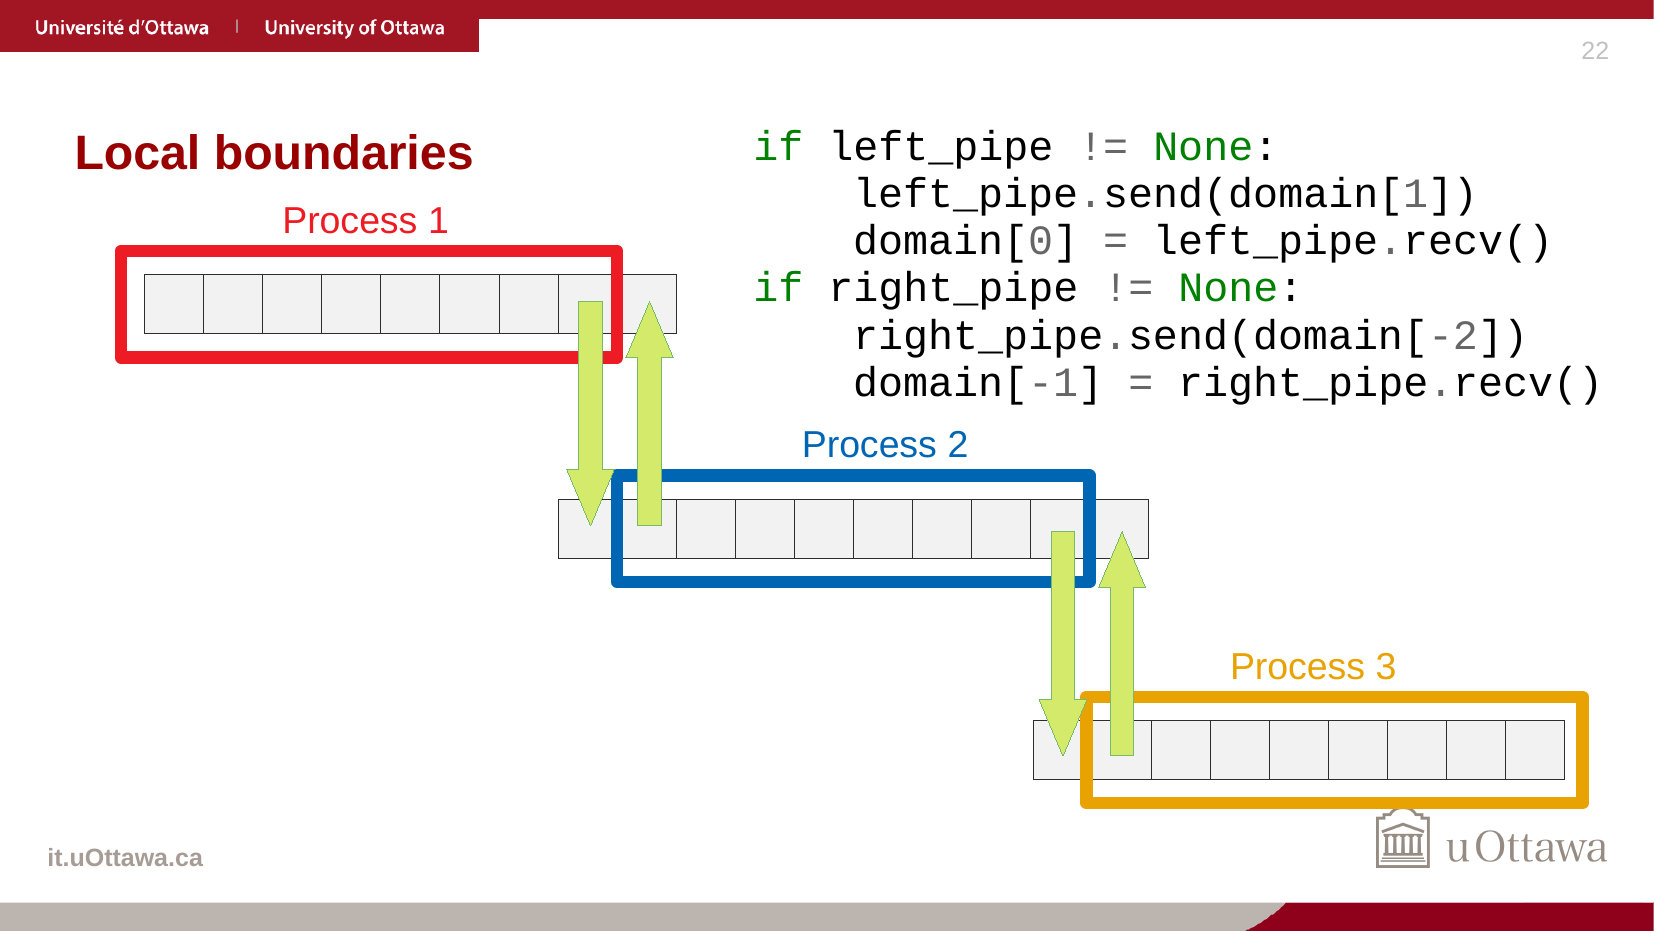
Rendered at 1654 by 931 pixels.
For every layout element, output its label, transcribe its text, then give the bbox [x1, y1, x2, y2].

text_box [144, 274, 615, 559]
picture [0, 0, 1654, 52]
text_box Process 2 [787, 417, 984, 474]
text_box [1093, 499, 1565, 780]
text_box Process 3 [1215, 637, 1412, 695]
picture [0, 903, 1654, 931]
text_box Process 1 [267, 192, 464, 249]
text_box if left_pipe != None: left_pipe.send(domain[1]) domain[0] = left_pipe.recv() if right_pipe != None: right_pipe.send(domain[-2]) domain[-1] = right_pipe.recv() [738, 118, 1619, 417]
title Local boundaries [74, 93, 1481, 212]
picture [1376, 806, 1607, 868]
text_box [623, 274, 1087, 780]
